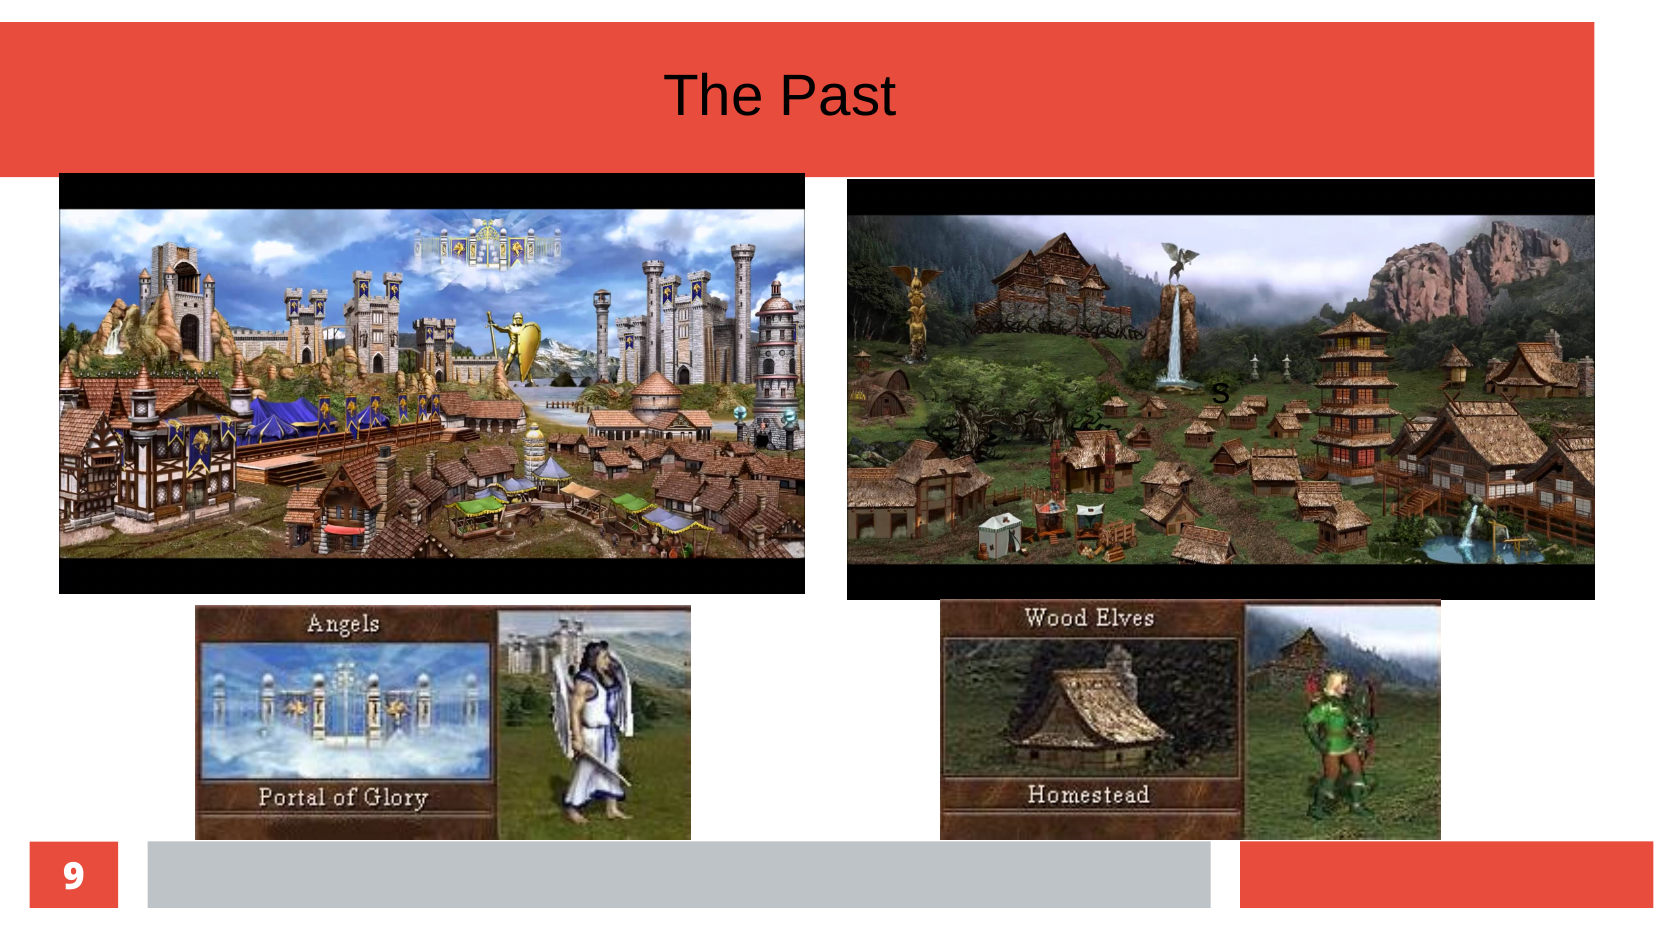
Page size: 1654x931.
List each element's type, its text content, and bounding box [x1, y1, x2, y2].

picture [195, 605, 691, 841]
text_box The Past [270, 55, 1291, 136]
picture [59, 173, 805, 594]
picture [847, 179, 1595, 841]
